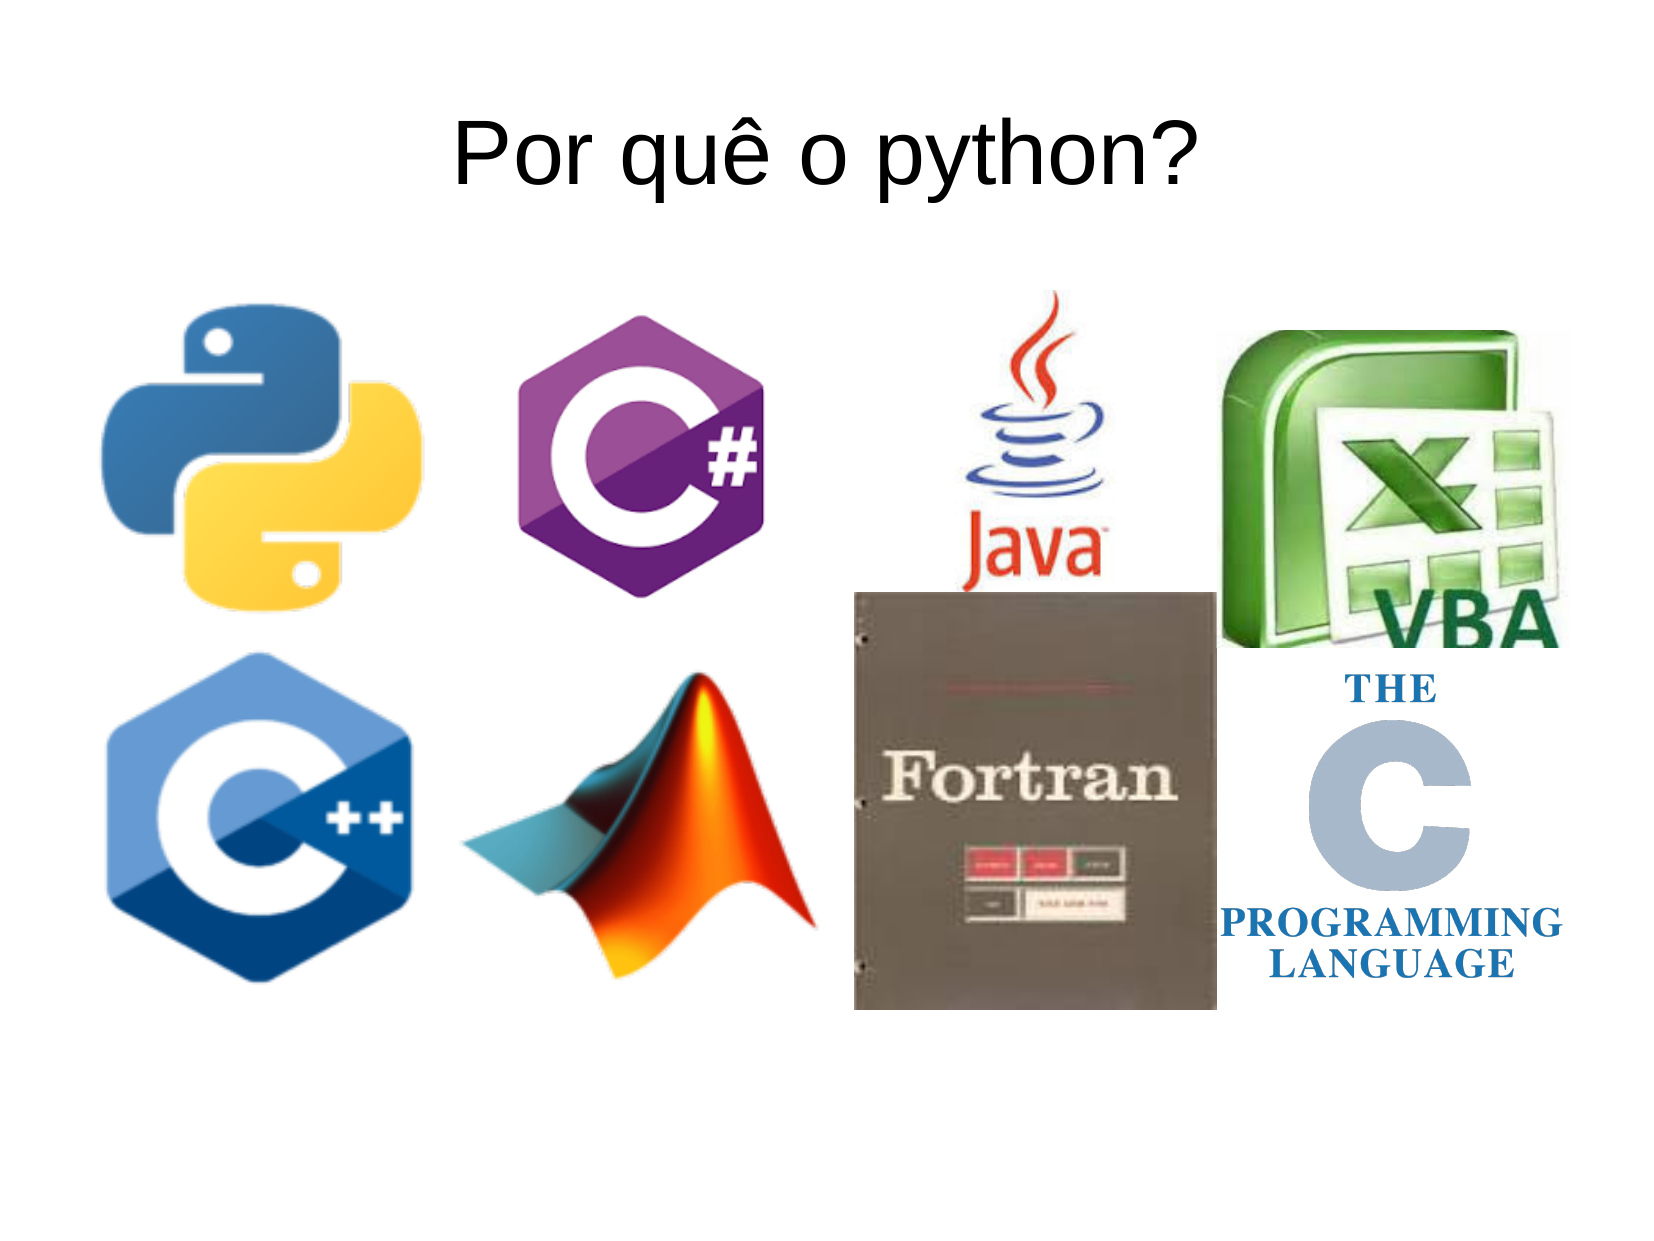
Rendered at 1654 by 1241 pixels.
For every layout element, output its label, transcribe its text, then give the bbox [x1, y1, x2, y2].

picture [82, 290, 1571, 1010]
title Por quê o python? [82, 49, 1571, 257]
